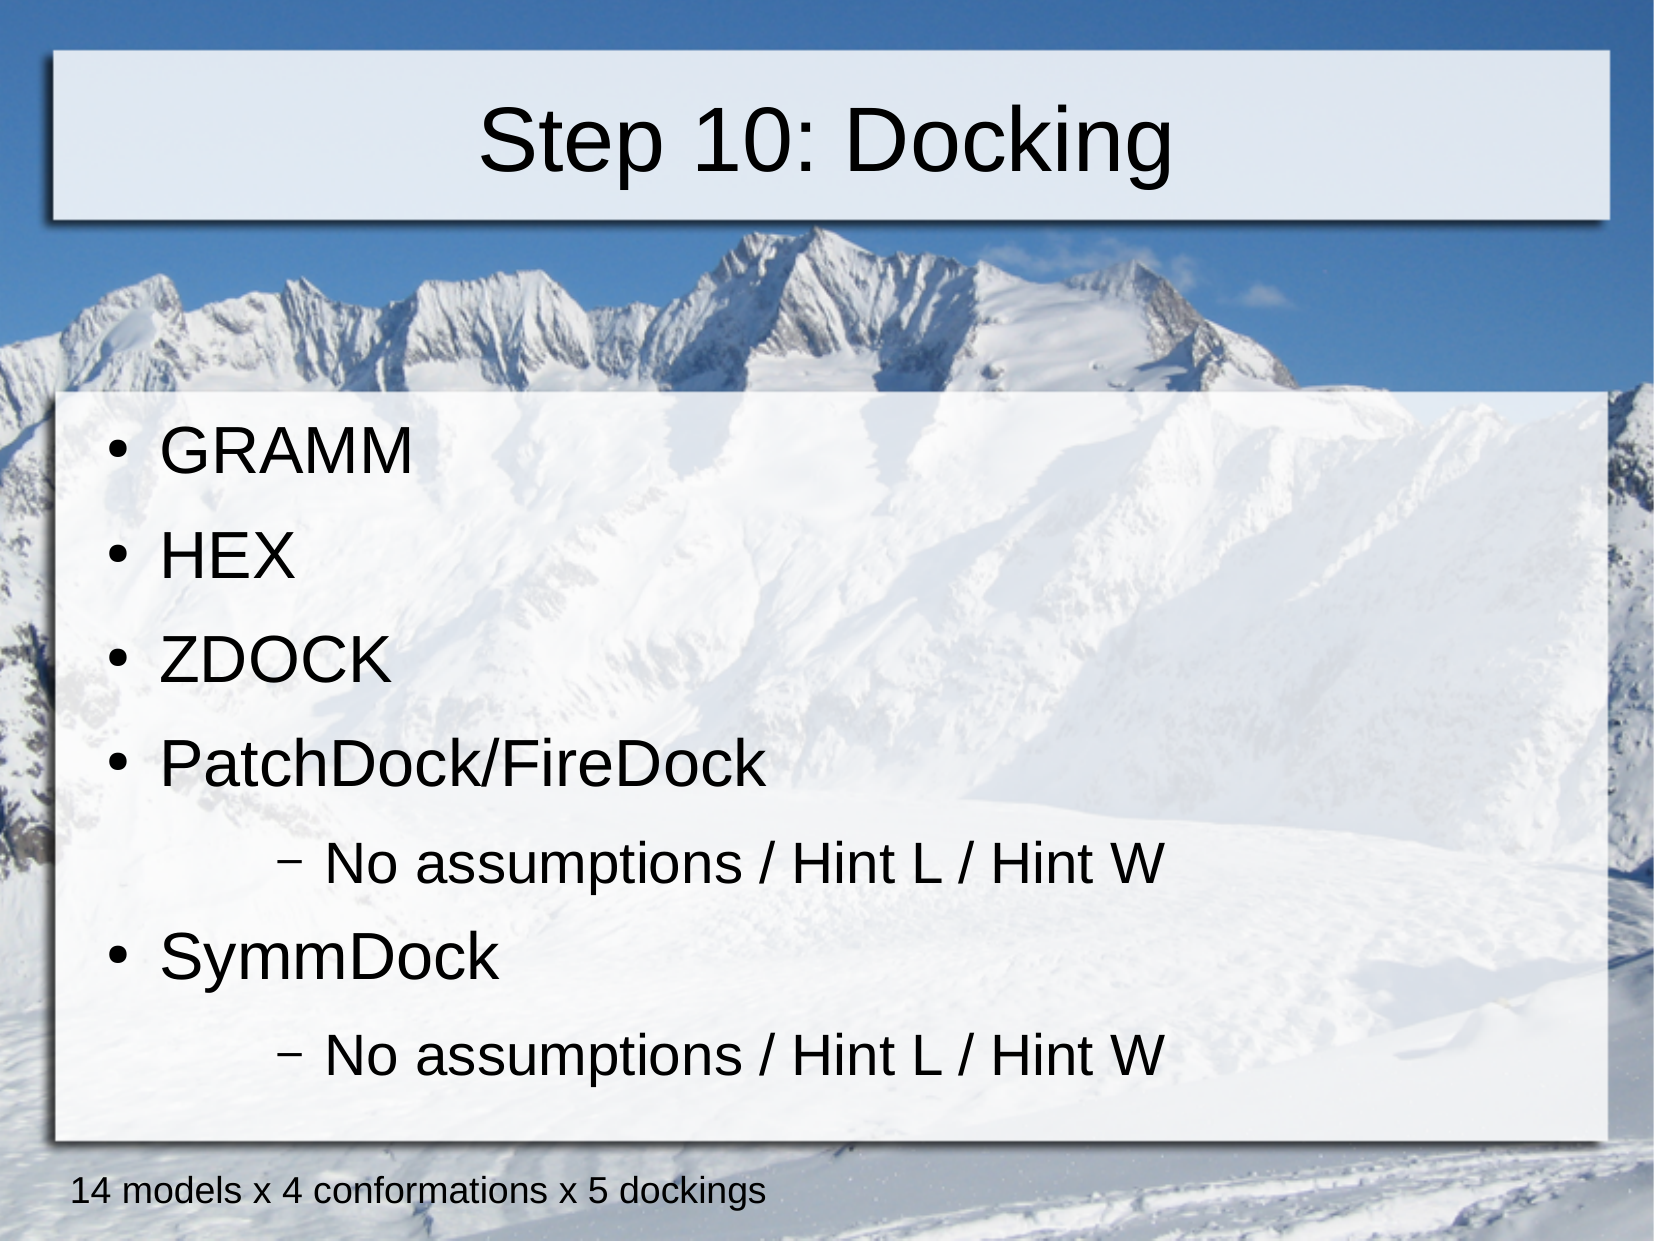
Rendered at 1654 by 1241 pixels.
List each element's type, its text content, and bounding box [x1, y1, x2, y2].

title Step 10: Docking [59, 68, 1595, 212]
text_box 14 models x 4 conformations x 5 dockings [55, 1162, 1218, 1220]
list GRAMM HEX ZDOCK PatchDock/FireDock No assumptions / Hint L / Hint W SymmDock No assumptions / Hint L / Hint W [88, 413, 1571, 1218]
picture [0, 0, 1654, 1241]
